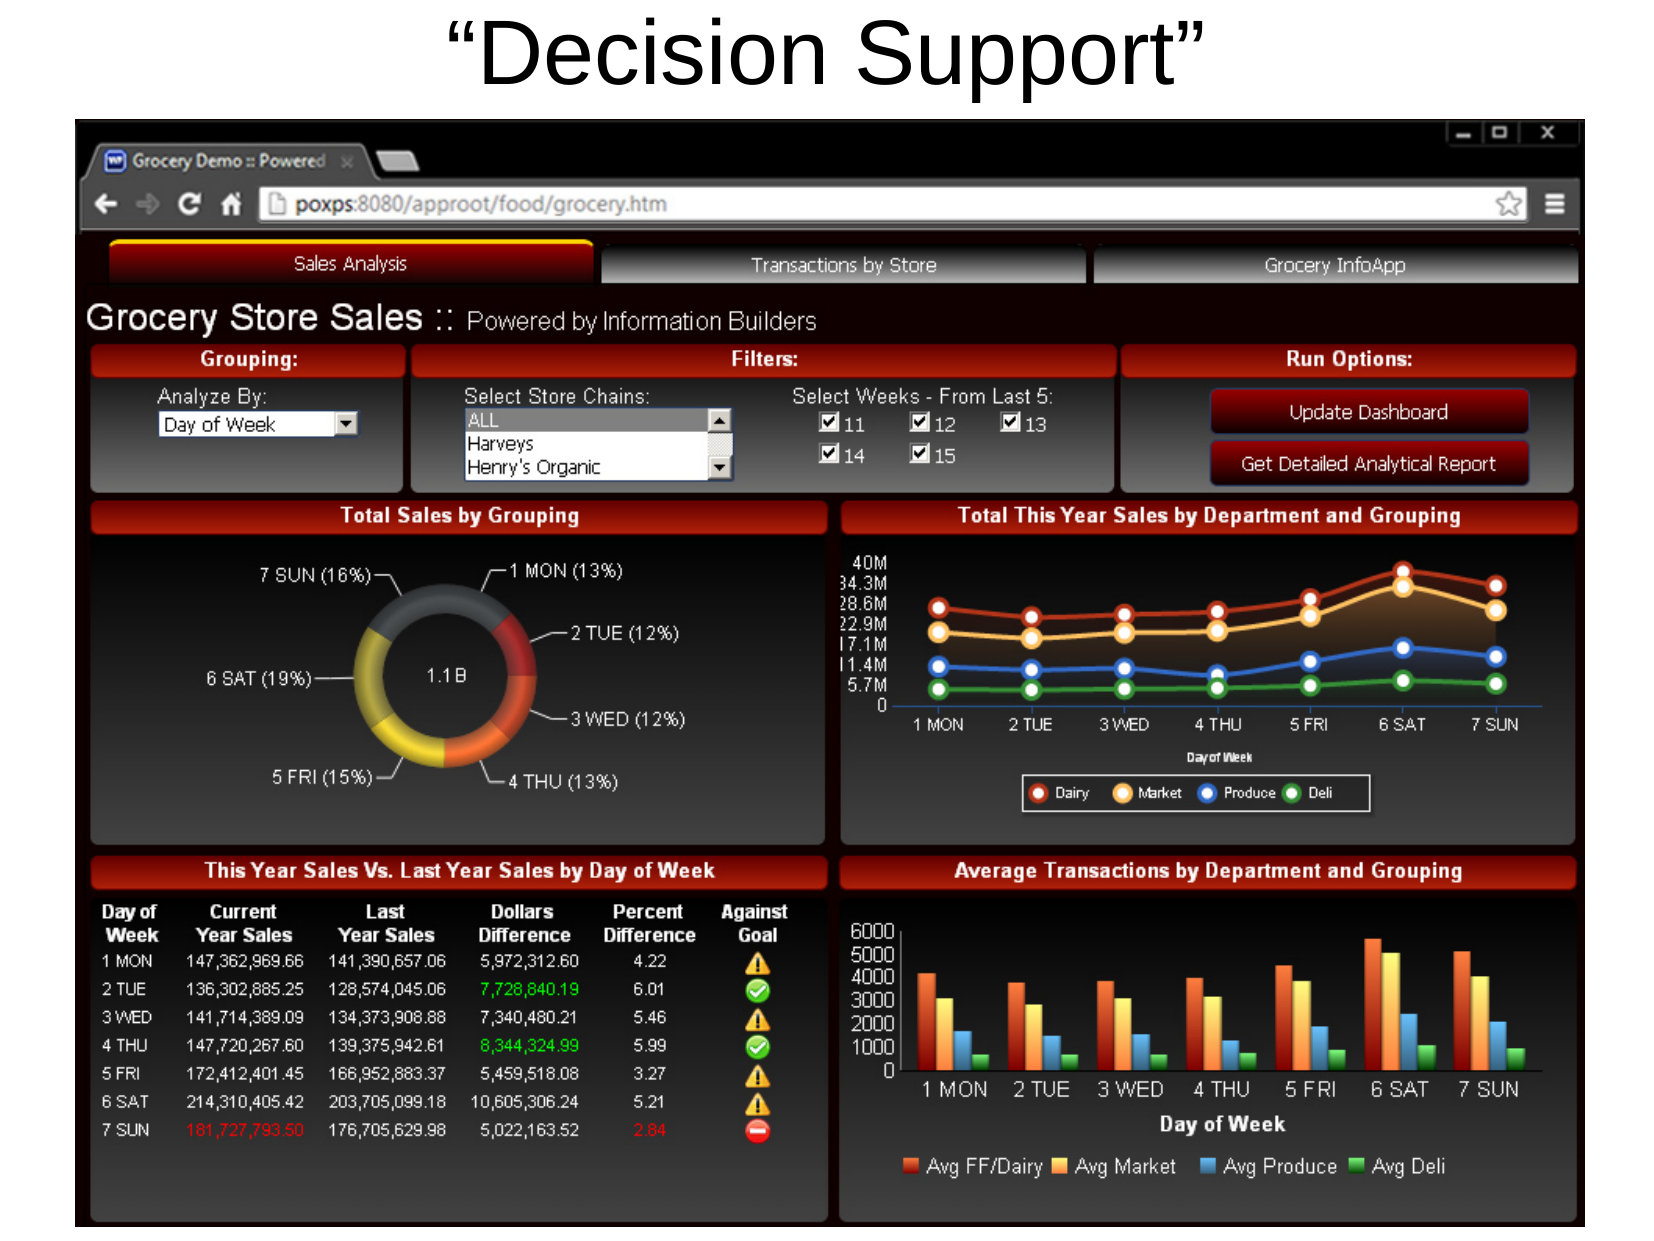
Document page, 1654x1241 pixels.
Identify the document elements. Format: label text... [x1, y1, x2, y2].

title “Decision Support” [82, 0, 1571, 119]
picture [75, 119, 1585, 1227]
